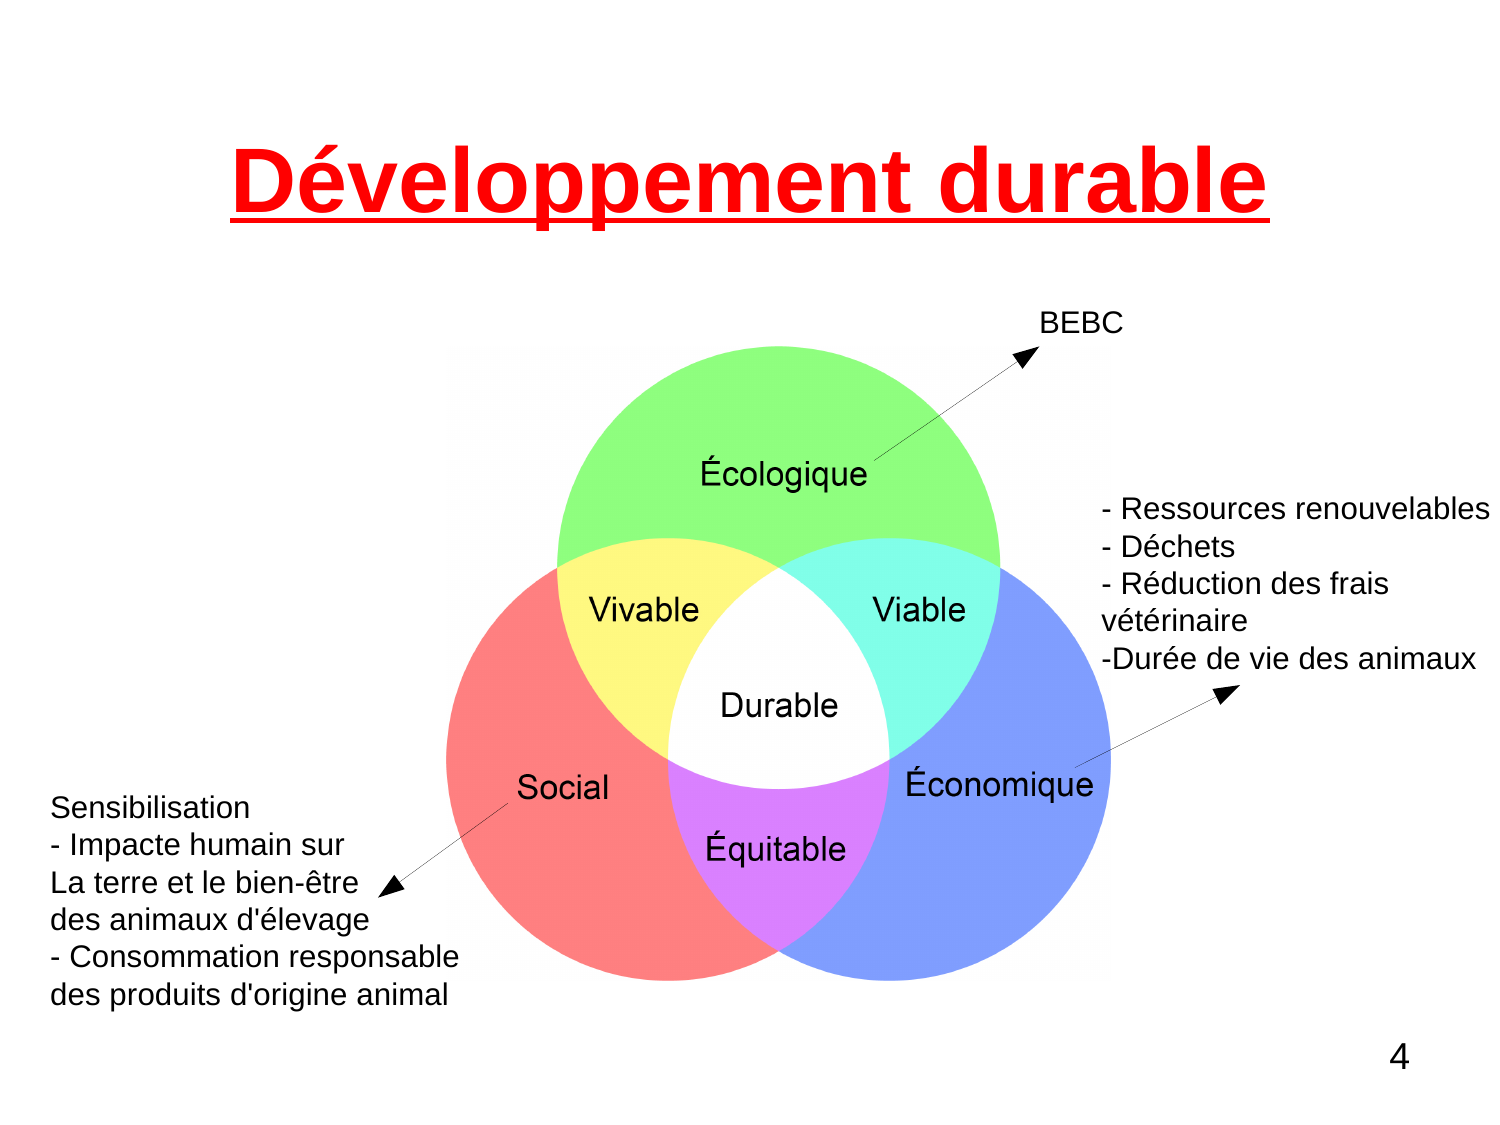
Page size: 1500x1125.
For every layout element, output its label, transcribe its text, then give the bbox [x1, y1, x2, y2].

text_box - Ressources renouvelables - Déchets - Réduction des frais vétérinaire -Durée de vie des animaux [1086, 480, 1500, 686]
text_box Développement durable [0, 113, 1500, 239]
text_box BEBC [1024, 295, 1170, 535]
text_box Sensibilisation - Impacte humain sur La terre et le bien-être des animaux d'élevage - Consommation responsable des produits d'origine animal [35, 779, 476, 1019]
picture [446, 346, 1111, 981]
